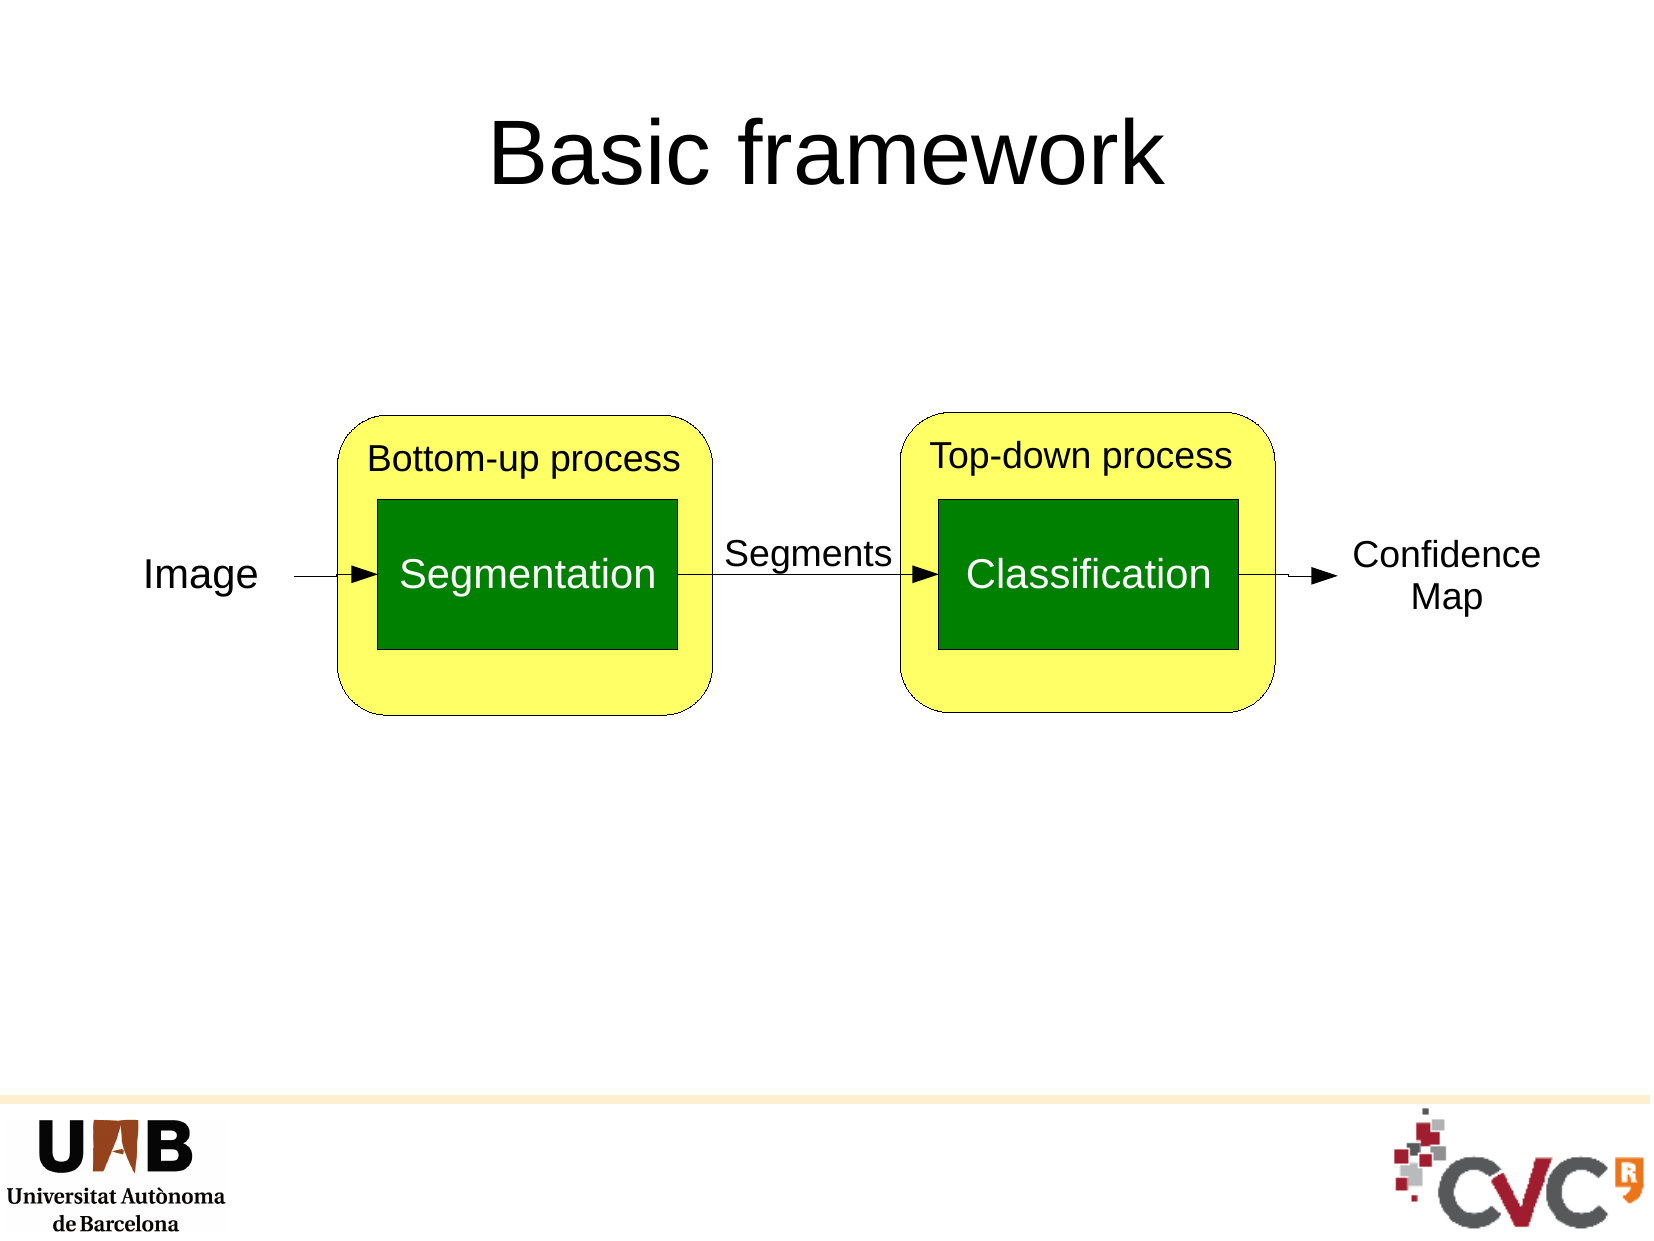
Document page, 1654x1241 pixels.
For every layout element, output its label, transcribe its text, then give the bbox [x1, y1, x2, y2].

text_box Segmentation [377, 499, 678, 650]
text_box Confidence Map [1337, 526, 1557, 626]
title Basic framework [82, 56, 1571, 250]
text_box Image [128, 543, 295, 608]
text_box Top-down process [900, 412, 1276, 574]
picture [1393, 1107, 1650, 1235]
picture [7, 1119, 226, 1232]
text_box Classification [938, 499, 1239, 650]
text_box Bottom-up process [337, 575, 713, 716]
text_box Bottom-up process [337, 415, 713, 574]
text_box Top-down process [900, 575, 1276, 713]
